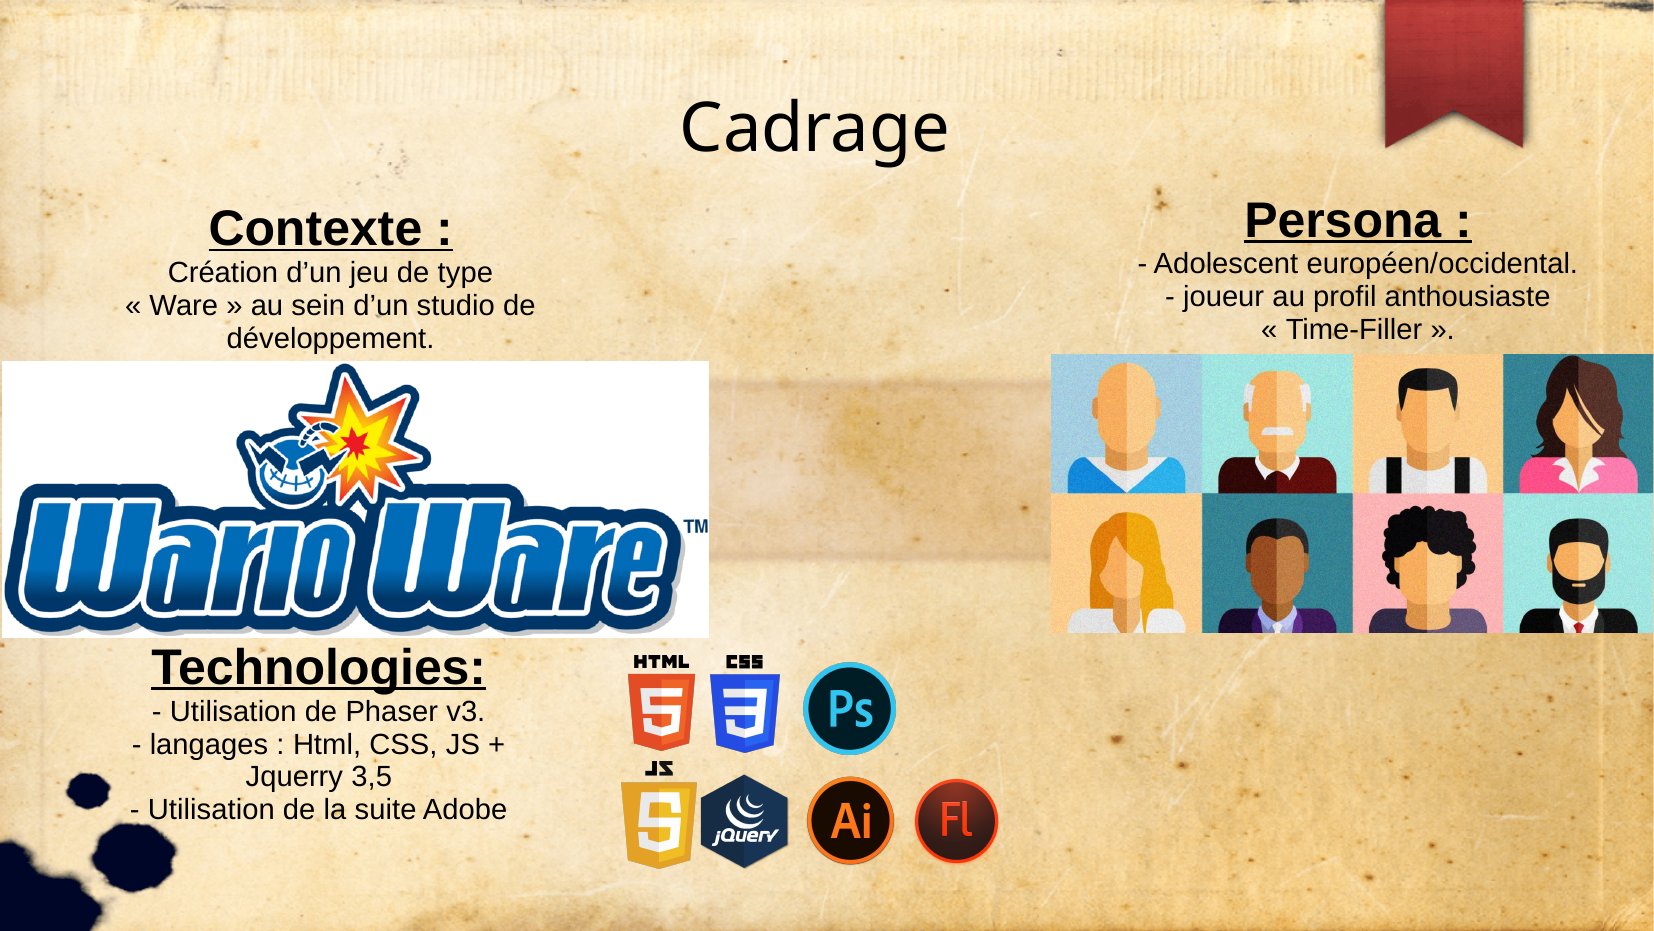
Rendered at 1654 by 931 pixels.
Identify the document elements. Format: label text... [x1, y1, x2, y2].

text_box Technologies: - Utilisation de Phaser v3. - langages : Html, CSS, JS + Jquerry 3,5 - Utilisation de la suite Adobe [94, 496, 544, 931]
title Cadrage [70, 47, 1560, 203]
text_box Persona : - Adolescent européen/occidental. - joueur au profil anthousiaste « Time-Filler ». [1133, 191, 1583, 354]
subtitle Contexte : Création d’un jeu de type « Ware » au sein d’un studio de développement. [106, 177, 556, 361]
picture [0, 0, 1654, 931]
